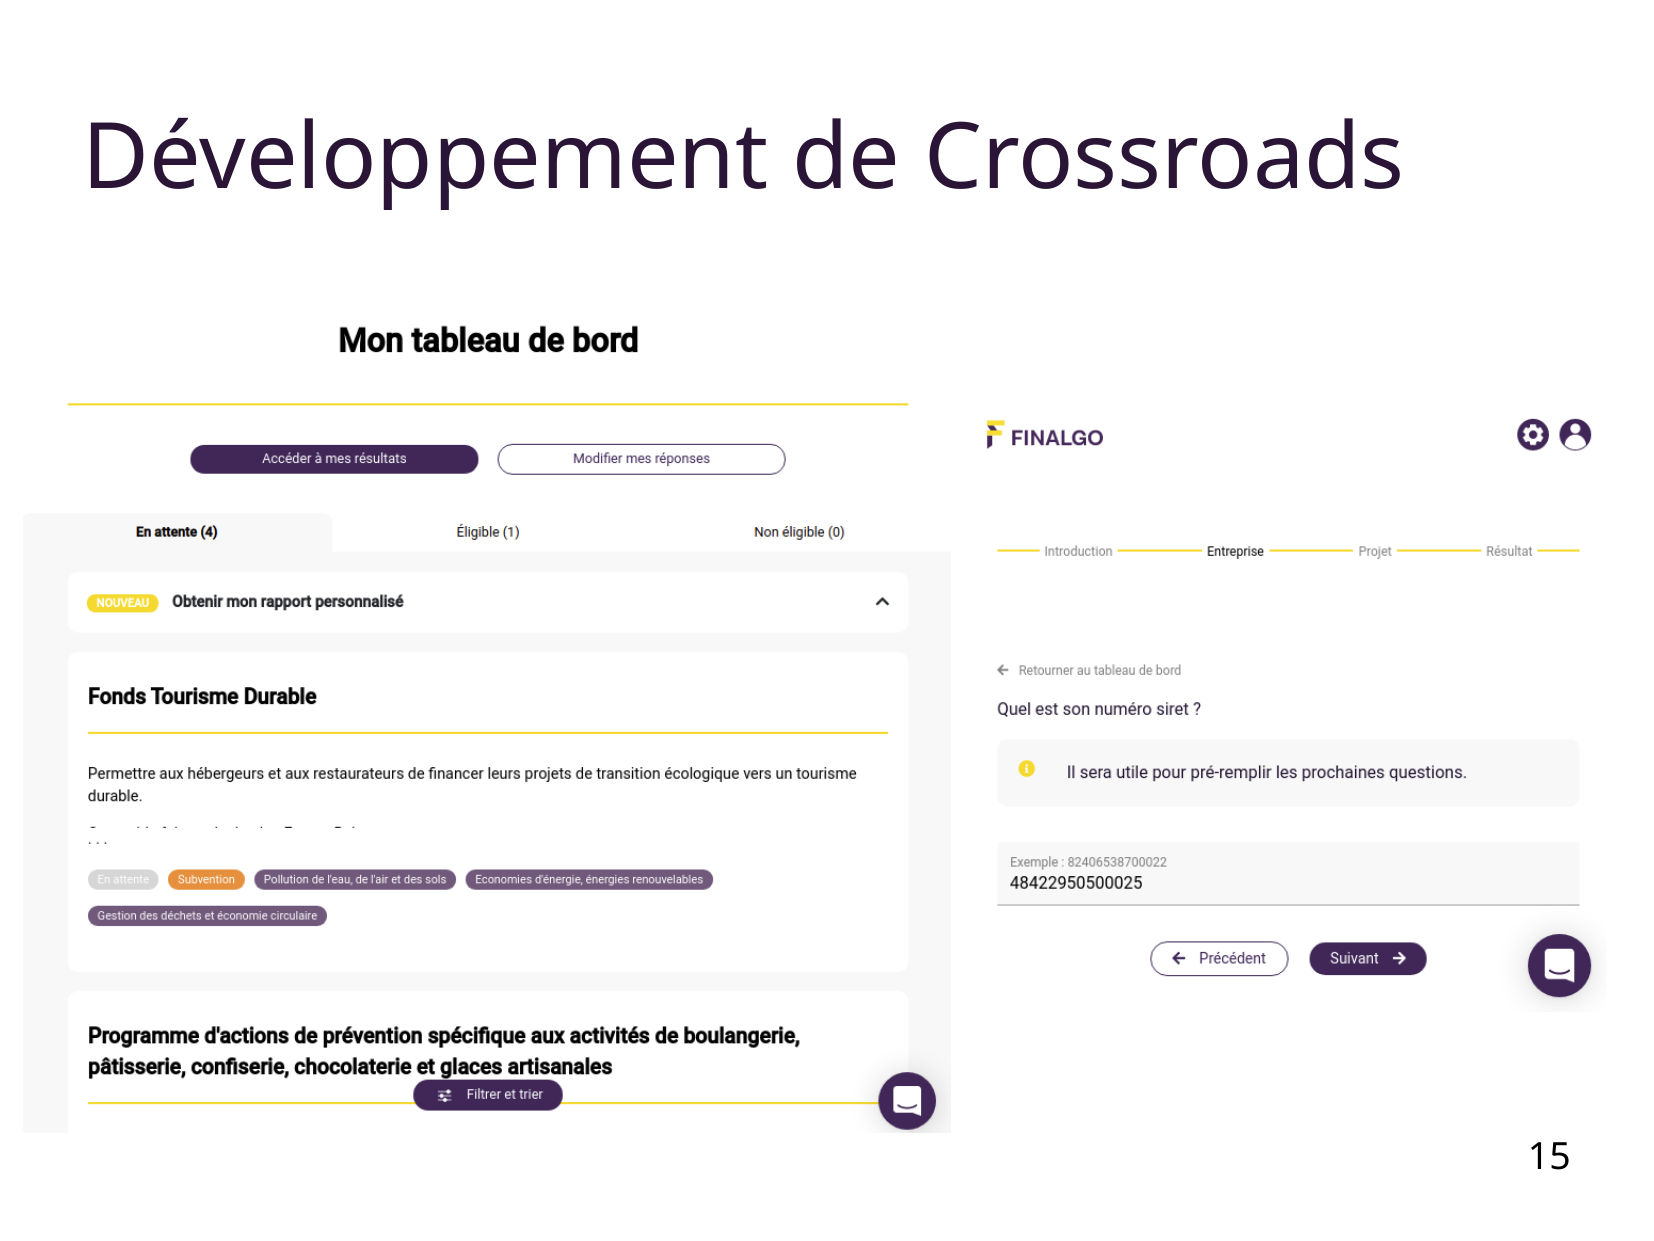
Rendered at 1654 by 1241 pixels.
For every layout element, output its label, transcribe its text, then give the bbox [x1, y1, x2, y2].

picture [968, 401, 1607, 1013]
picture [23, 318, 951, 1133]
title Développement de Crossroads [82, 49, 1571, 257]
